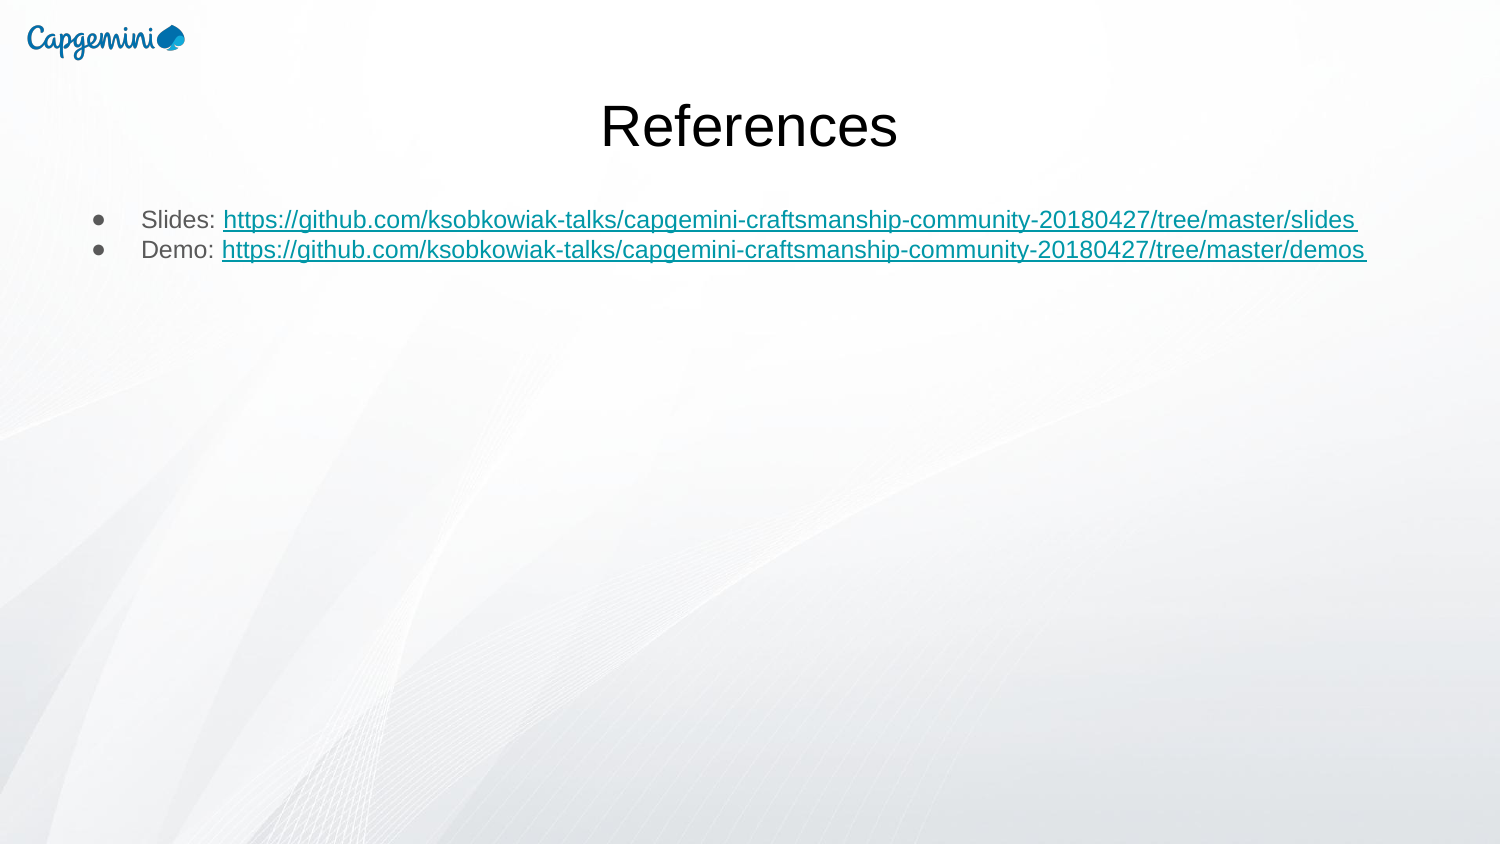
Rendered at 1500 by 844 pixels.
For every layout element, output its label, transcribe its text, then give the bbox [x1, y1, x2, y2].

list Slides: https://github.com/ksobkowiak-talks/capgemini-craftsmanship-community-20180427/tree/master/slides Demo: https://github.com/ksobkowiak-talks/capgemini-craftsmanship-community-20180427/tree/master/demos [51, 189, 1449, 750]
picture [0, 0, 1500, 844]
title References [51, 72, 1449, 167]
